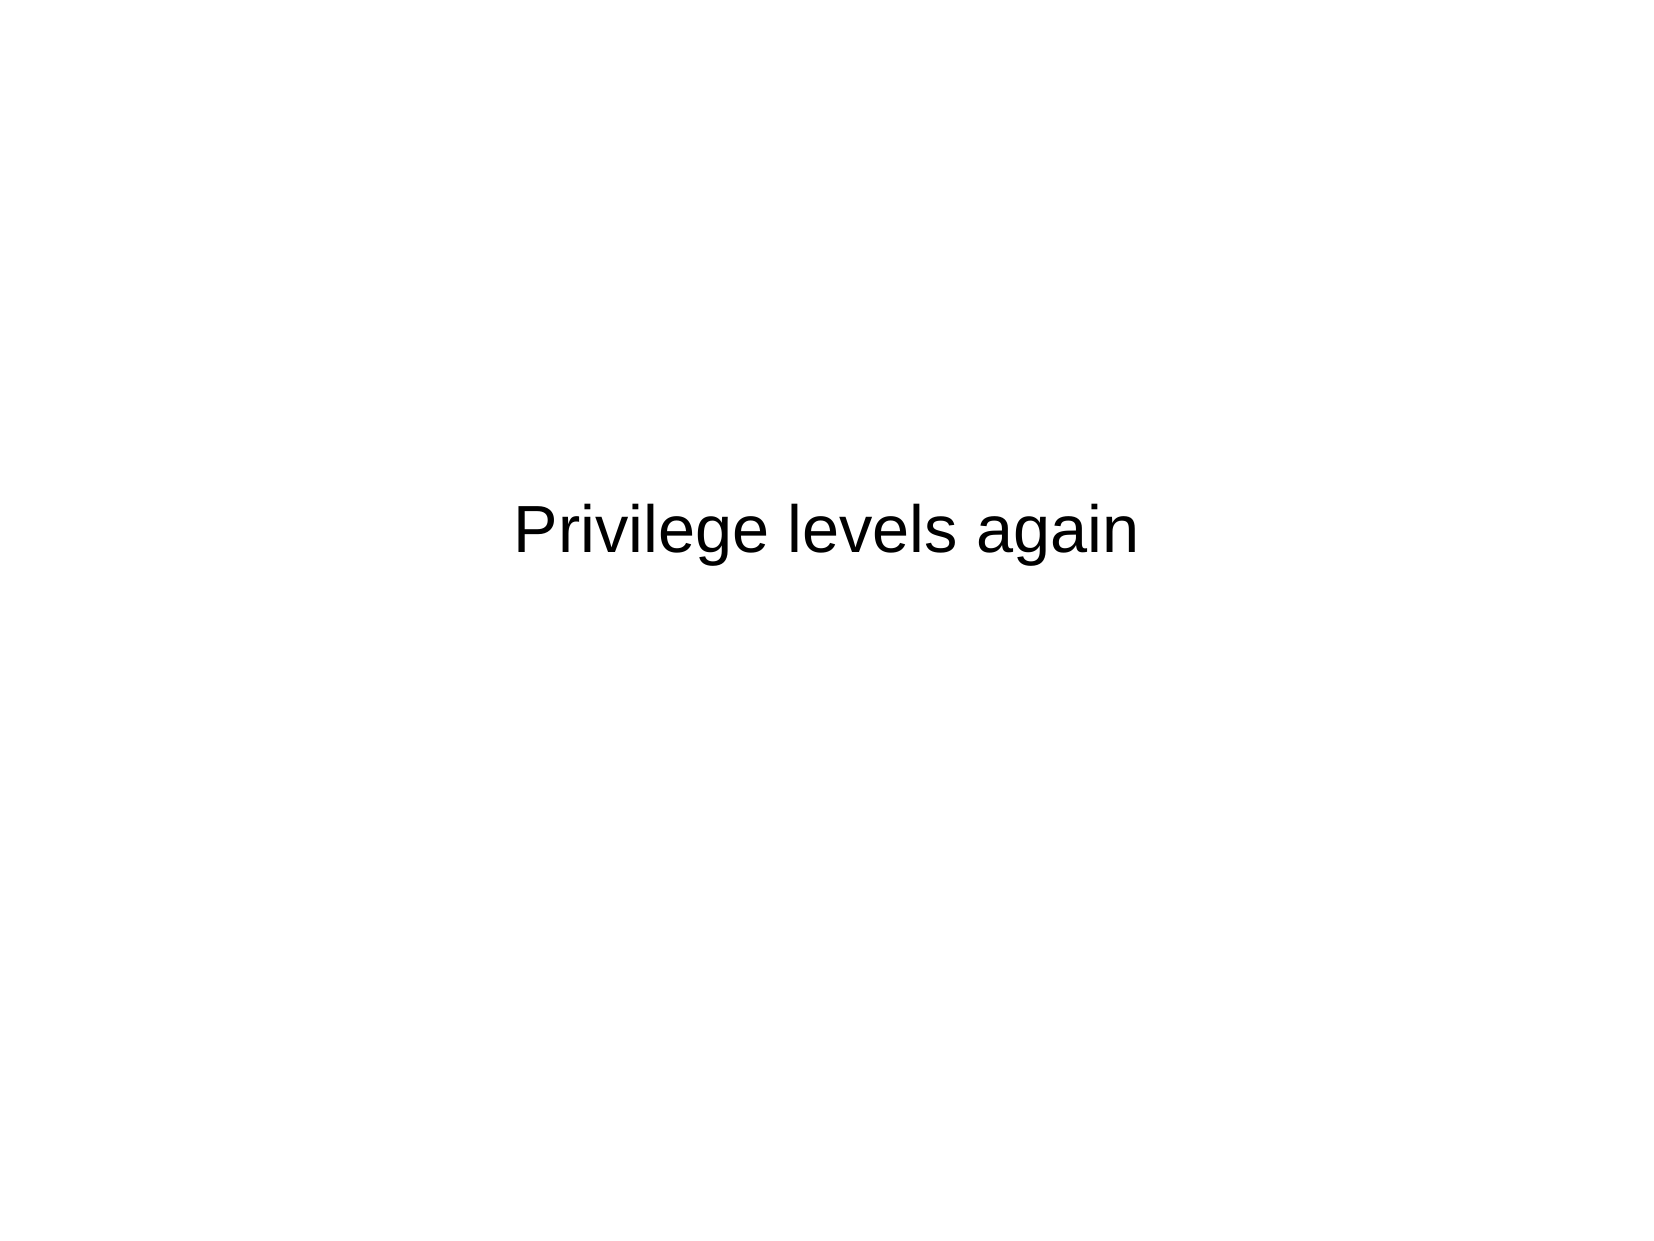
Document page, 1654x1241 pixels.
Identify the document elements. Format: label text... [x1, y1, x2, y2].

subtitle Privilege levels again [82, 49, 1571, 1010]
